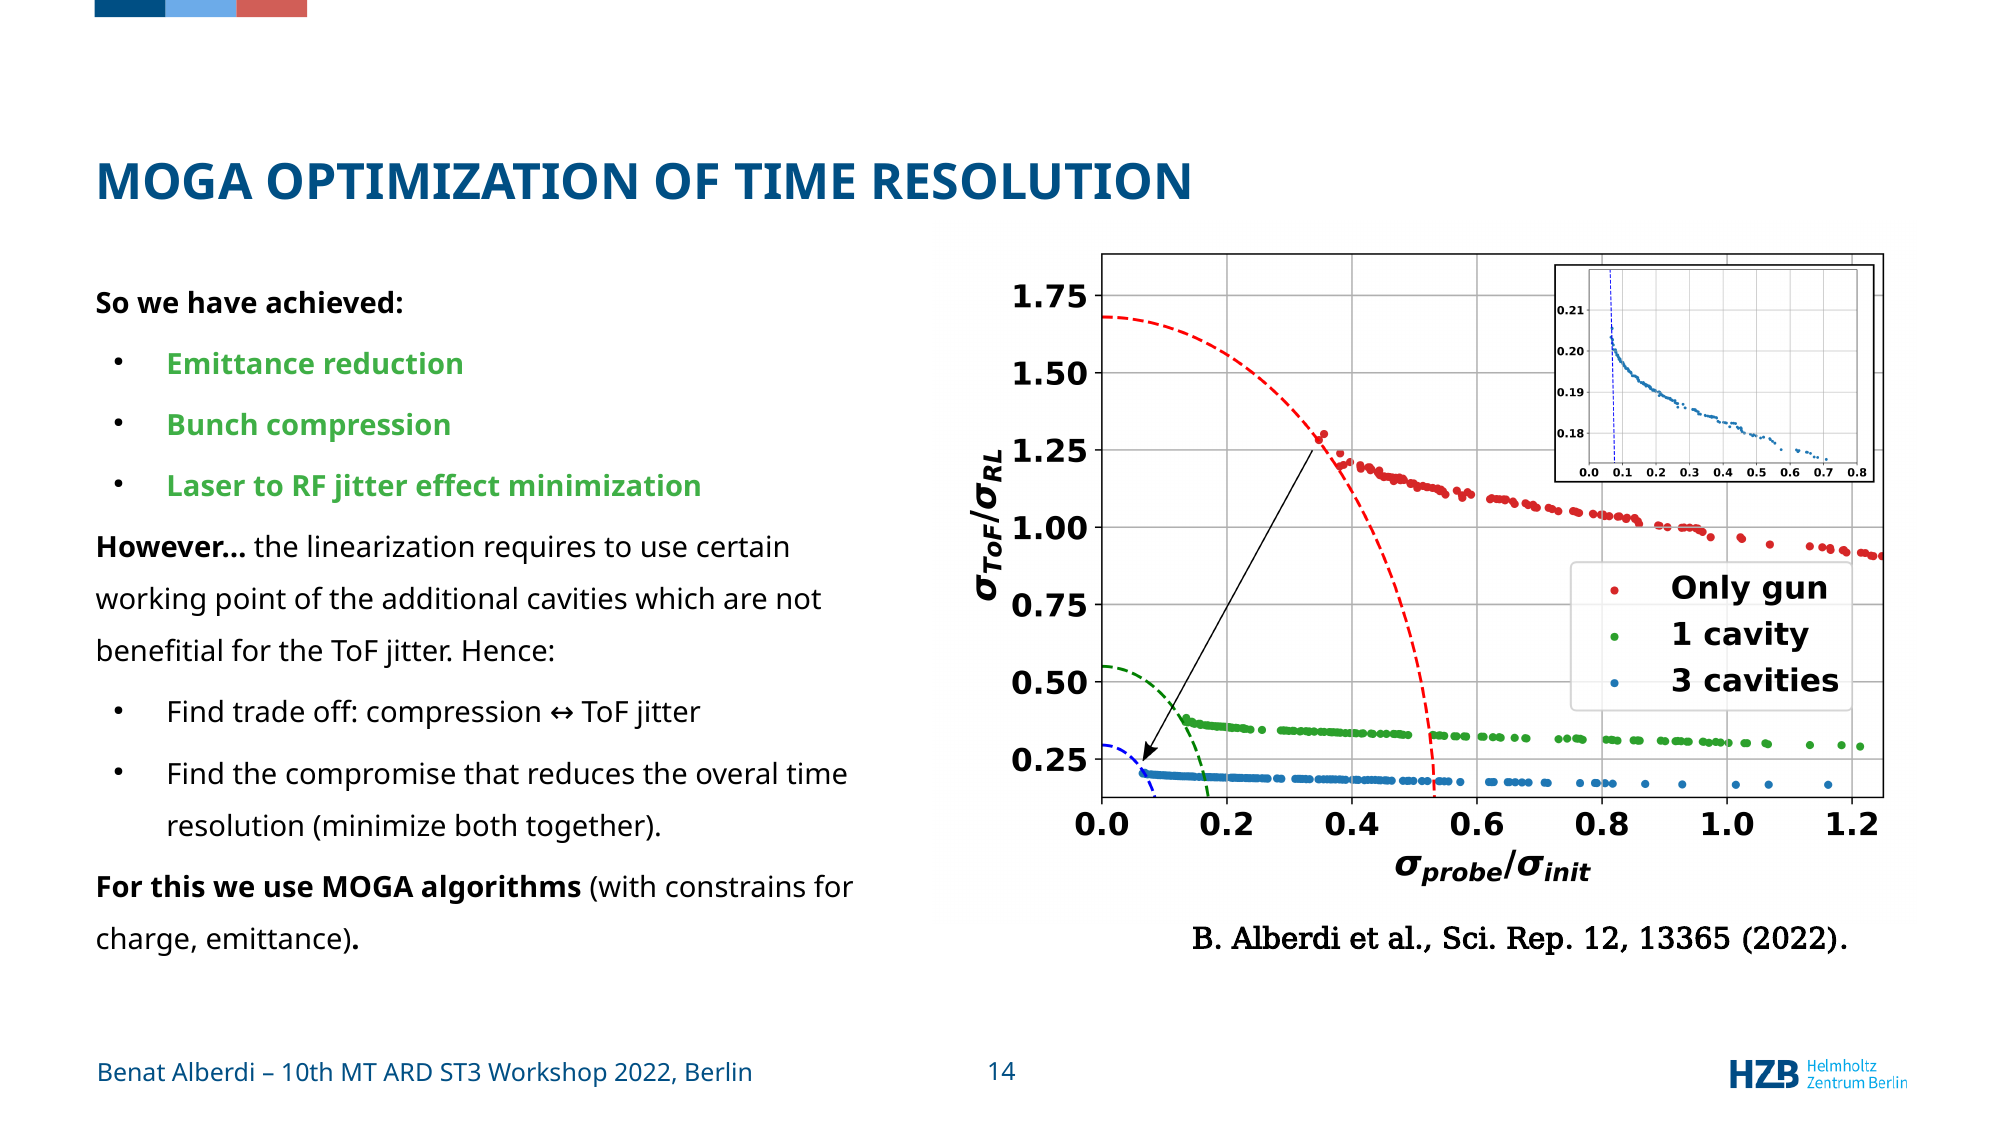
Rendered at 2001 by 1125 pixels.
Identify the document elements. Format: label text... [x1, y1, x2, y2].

title Moga optimization of time resolution [95, 137, 1463, 211]
picture [932, 220, 1917, 924]
list So we have achieved: Emittance reduction Bunch compression Laser to RF jitter effect minimization However… the linearization requires to use certain working point of the additional cavities which are not benefitial for the ToF jitter. Hence: Find trade off: compression ↔ ToF jitter Find the compromise that reduces the overal time resolution (minimize both together). For this we use MOGA algorithms (with constrains for charge, emittance). [95, 266, 901, 1125]
list B. Alberdi et al., Sci. Rep. 12, 13365 (2022). [1192, 902, 1868, 978]
